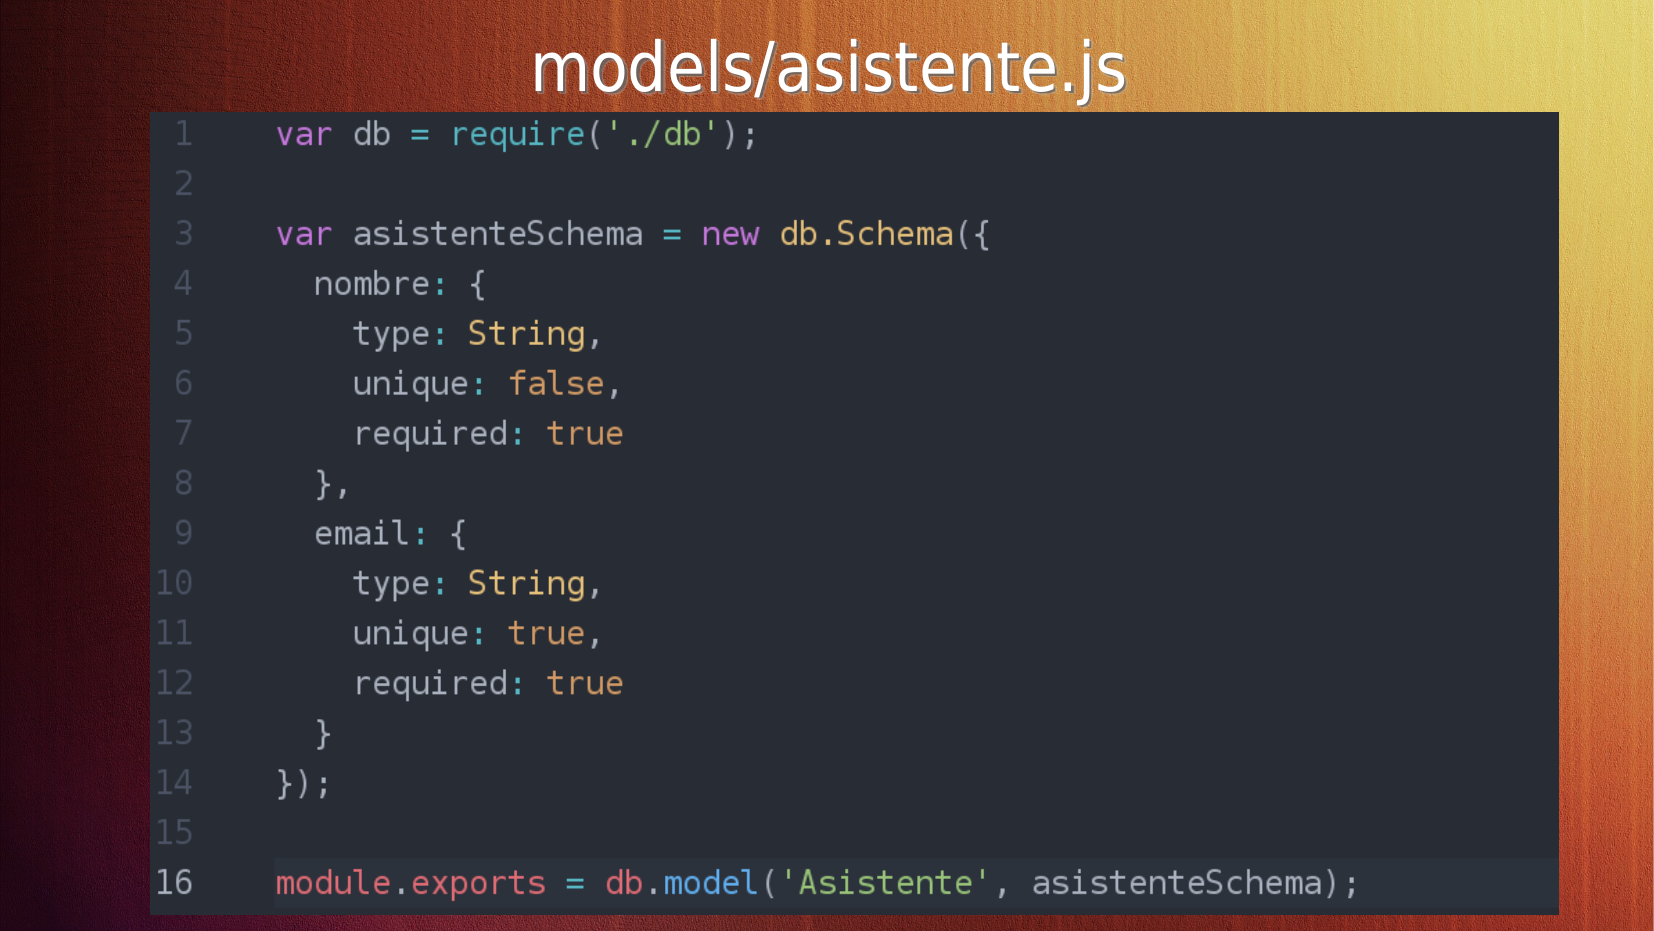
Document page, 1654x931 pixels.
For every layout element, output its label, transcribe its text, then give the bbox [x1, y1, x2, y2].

title models/asistente.js [85, 27, 1574, 108]
picture [0, 0, 1654, 931]
